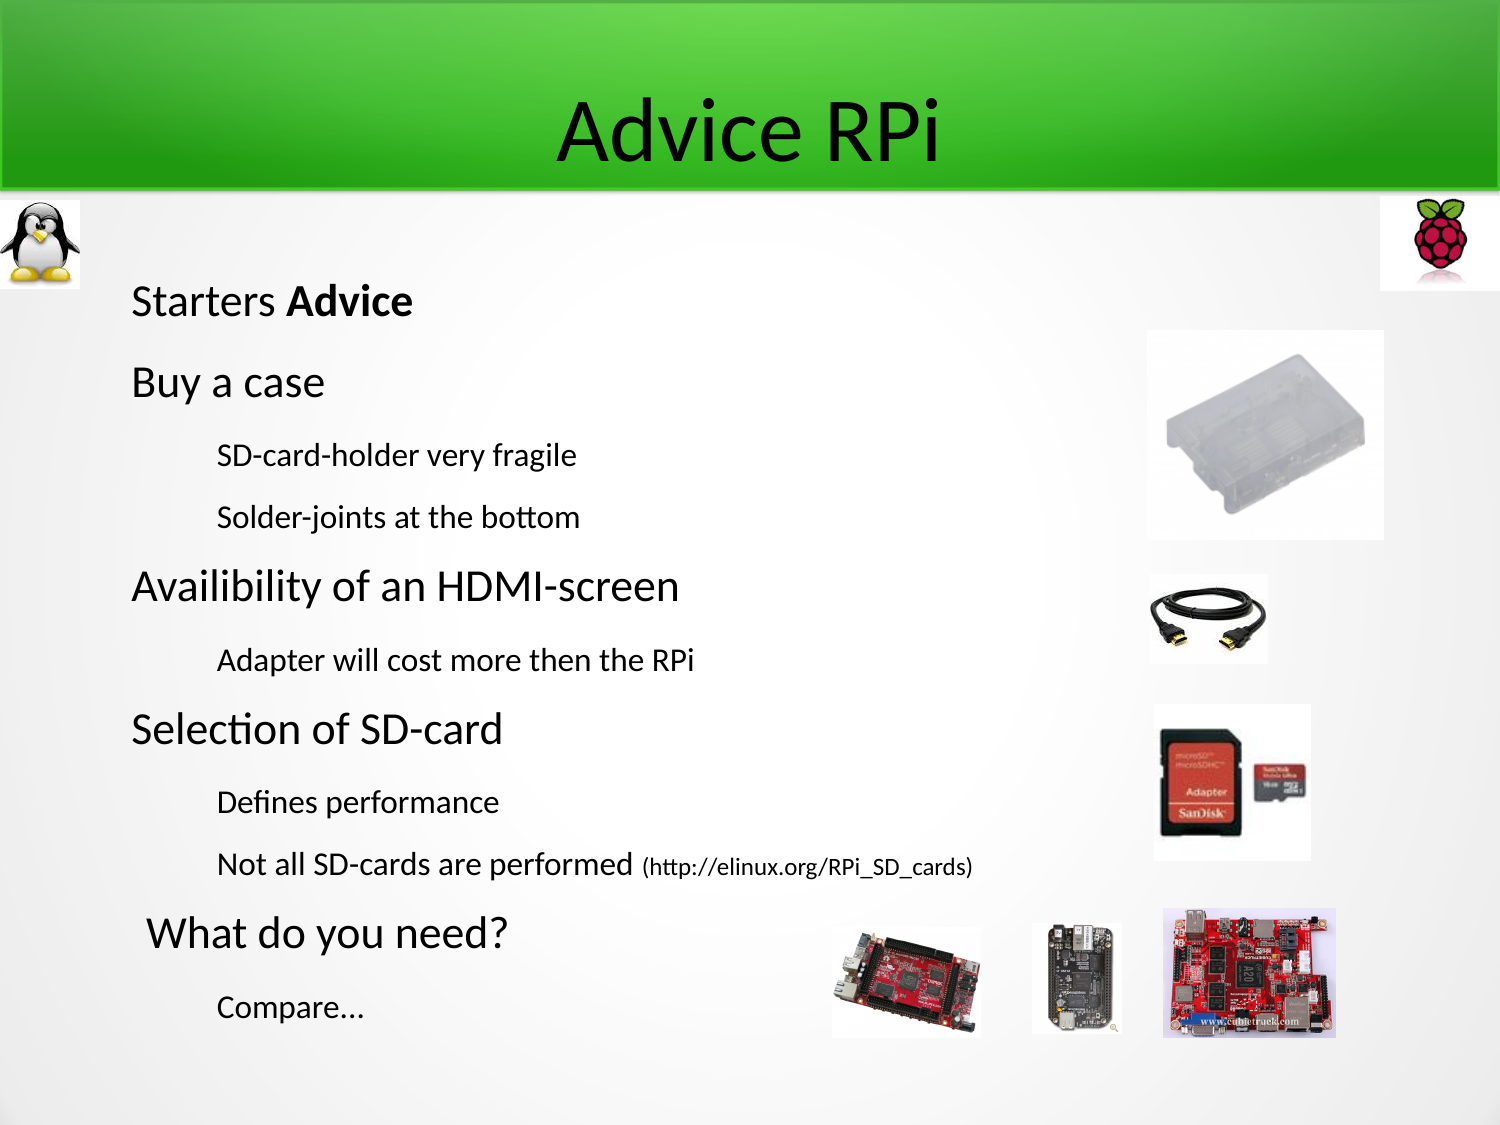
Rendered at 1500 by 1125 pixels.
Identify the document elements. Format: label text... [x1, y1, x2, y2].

picture [1380, 196, 1500, 291]
title Advice RPi [75, 45, 1425, 233]
picture [1154, 704, 1311, 861]
picture [1149, 574, 1268, 664]
picture [1163, 908, 1336, 1038]
picture [832, 927, 981, 1038]
picture [1032, 923, 1122, 1034]
picture [0, 200, 80, 289]
list Starters Advice Buy a case SD-card-holder very fragile Solder-joints at the bottom Availibility of an HDMI-screen Adapter will cost more then the RPi Selection of SD-card Defines performance Not all SD-cards are performed (http://elinux.org/RPi_SD_cards) What do you need? Compare... [60, 262, 1176, 1006]
picture [1147, 330, 1384, 540]
